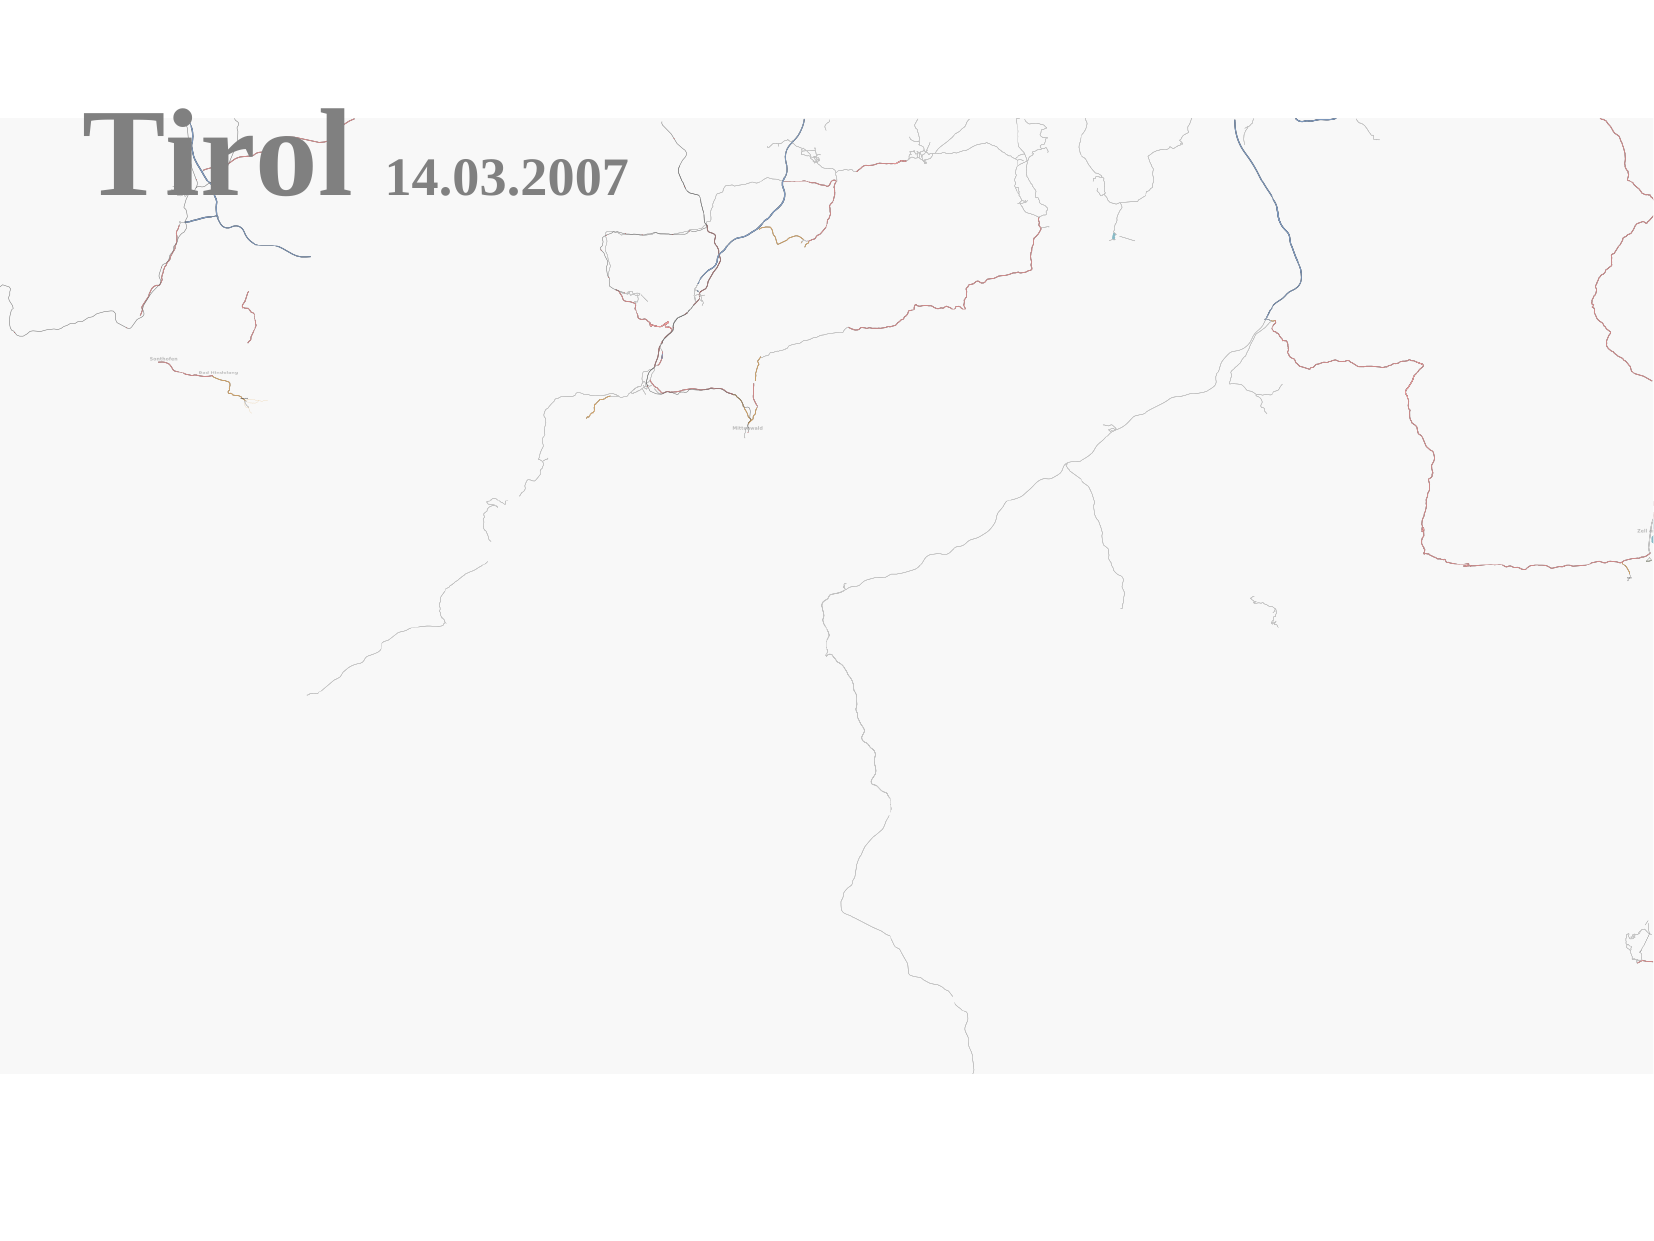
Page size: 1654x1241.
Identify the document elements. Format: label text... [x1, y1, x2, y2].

title Tirol 14.03.2007 [82, 49, 1571, 257]
picture [0, 118, 1654, 1074]
